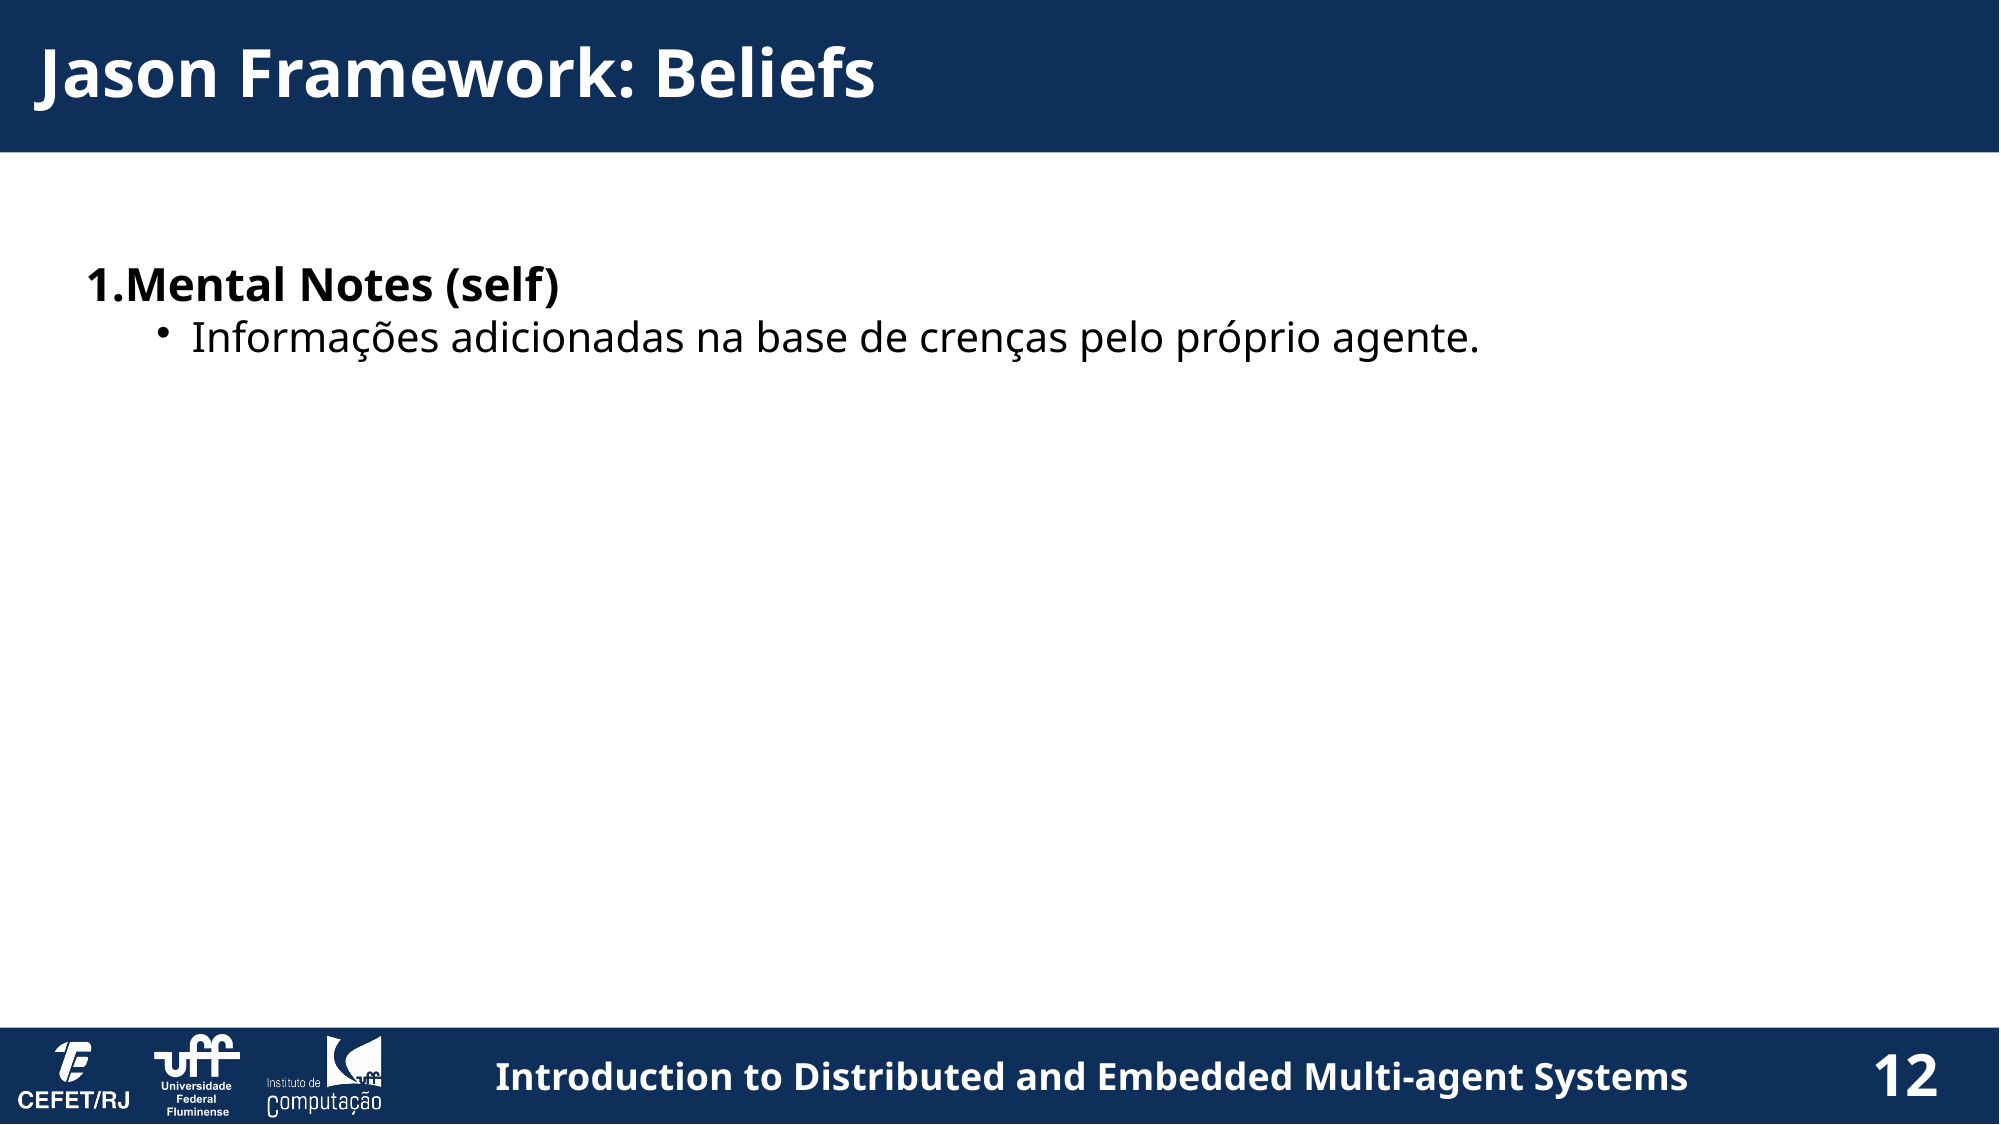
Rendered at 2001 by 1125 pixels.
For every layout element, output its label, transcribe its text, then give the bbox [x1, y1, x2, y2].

text_box Mental Notes (self) Informações adicionadas na base de crenças pelo próprio agente. [70, 248, 1929, 418]
picture [18, 1021, 129, 1125]
picture [265, 1033, 383, 1118]
picture [153, 1033, 241, 1121]
text_box Jason Framework: Beliefs [25, 23, 1999, 119]
